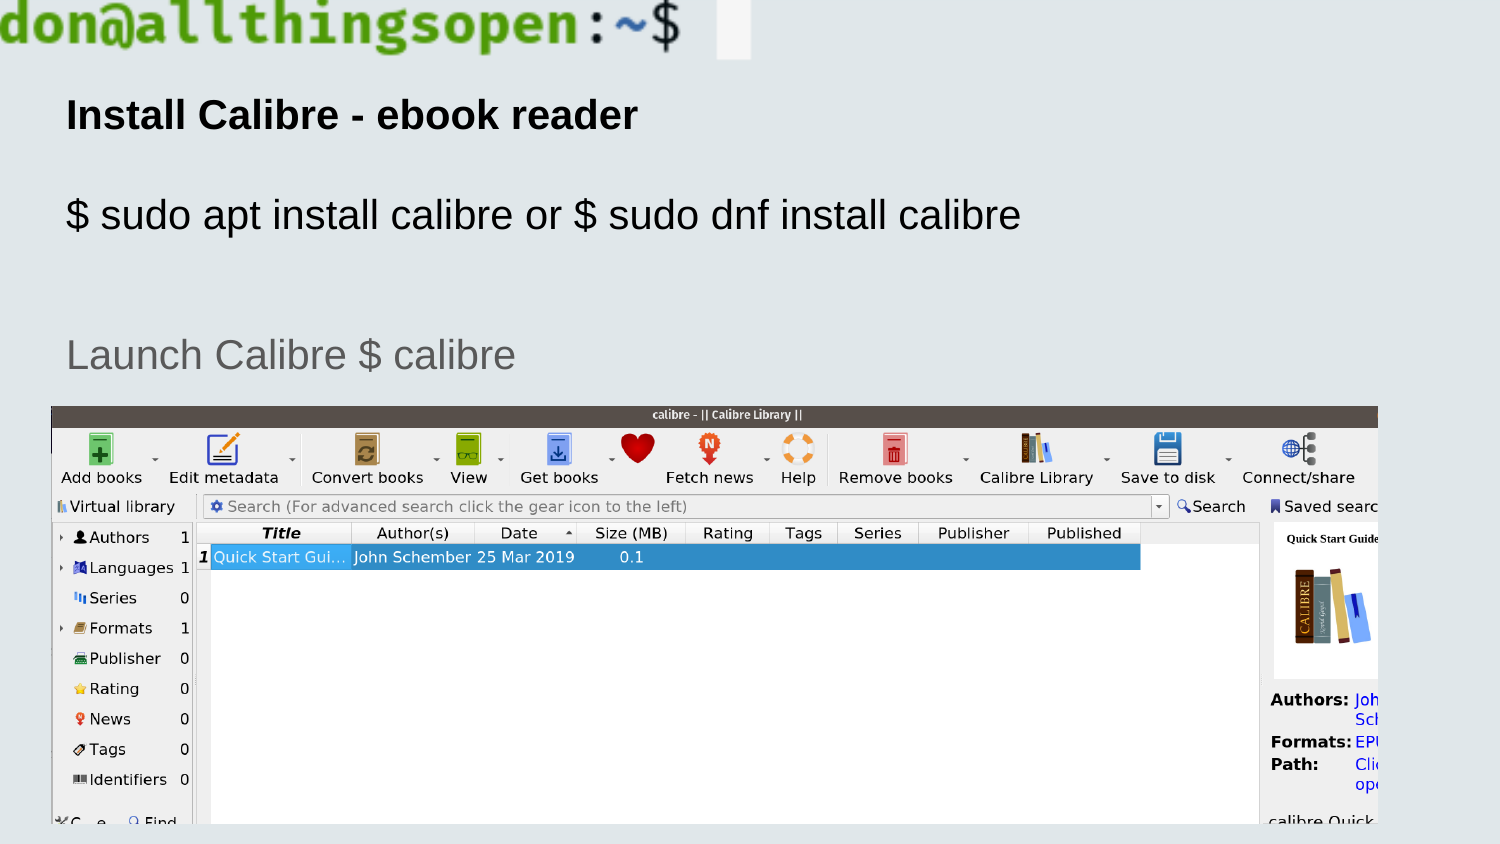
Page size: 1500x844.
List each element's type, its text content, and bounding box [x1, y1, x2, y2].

list Launch Calibre $ calibre [51, 305, 1449, 407]
picture [0, 0, 1500, 844]
title Install Calibre - ebook reader $ sudo apt install calibre or $ sudo dnf install calibre [51, 72, 1449, 295]
